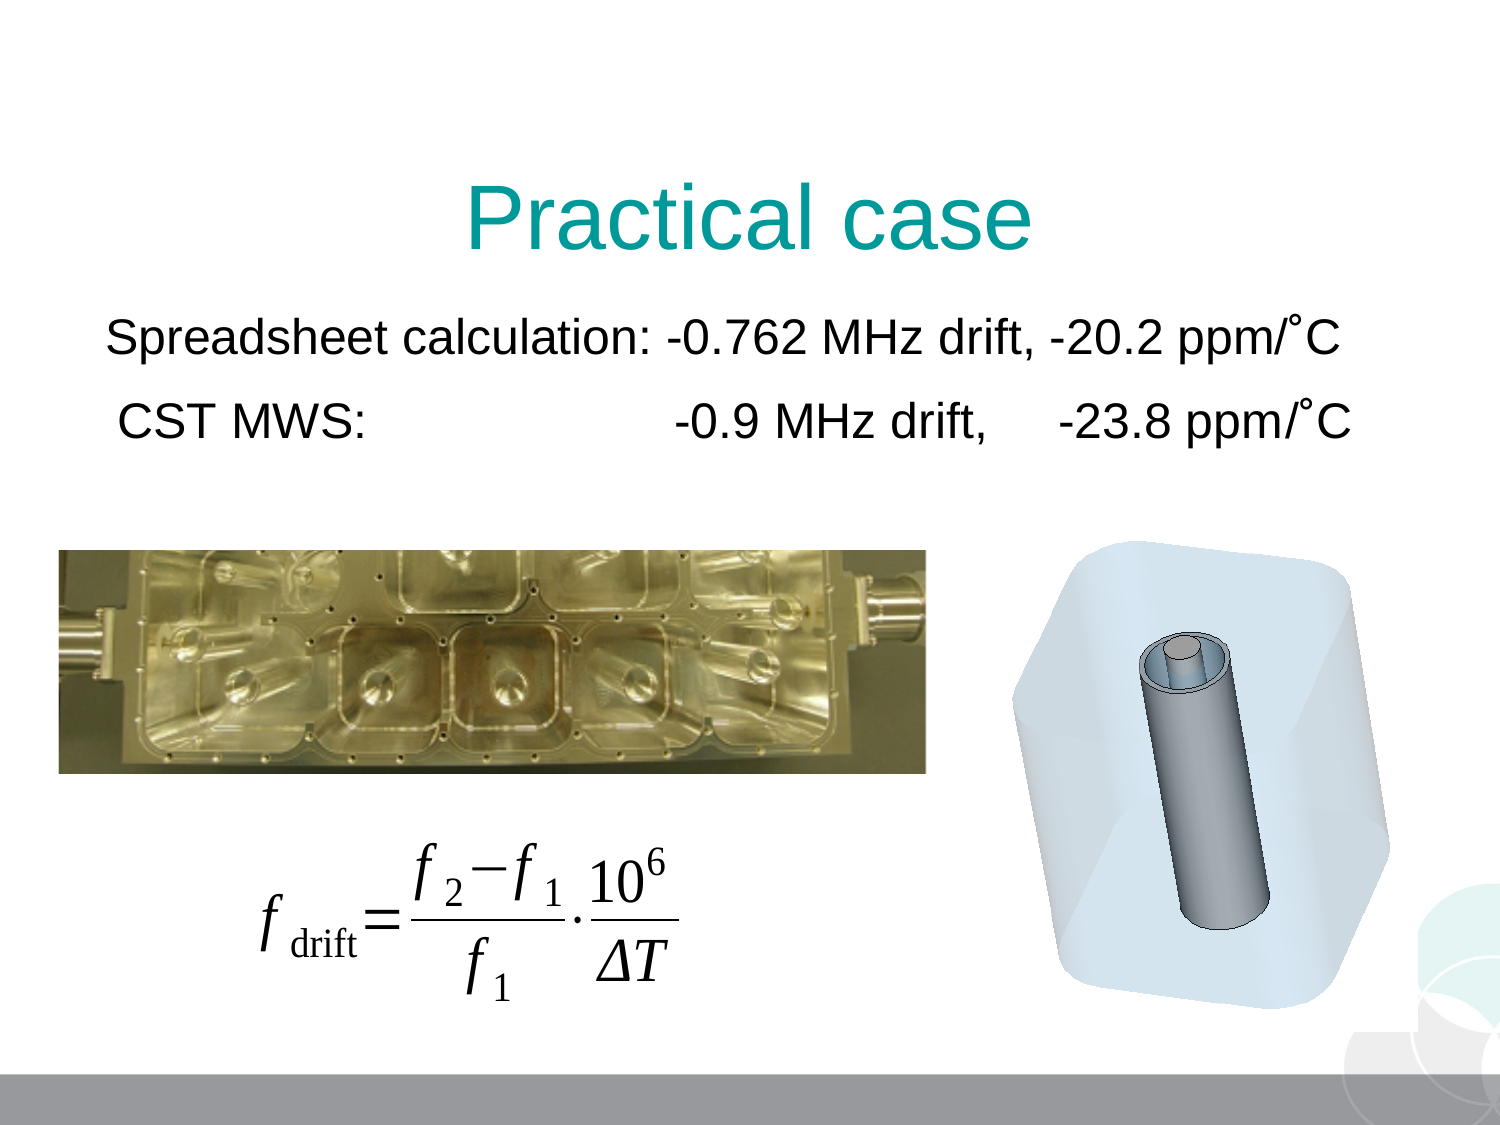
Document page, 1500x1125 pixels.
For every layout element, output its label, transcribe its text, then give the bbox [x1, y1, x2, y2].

picture [58, 550, 933, 774]
chart [246, 832, 701, 1008]
picture [0, 527, 1500, 1125]
text_box Spreadsheet calculation: -0.762 MHz drift, -20.2 ppm/˚C [90, 297, 1358, 373]
title Practical case [62, 137, 1438, 288]
text_box CST MWS: -0.9 MHz drift, -23.8 ppm/˚C [102, 381, 1372, 457]
